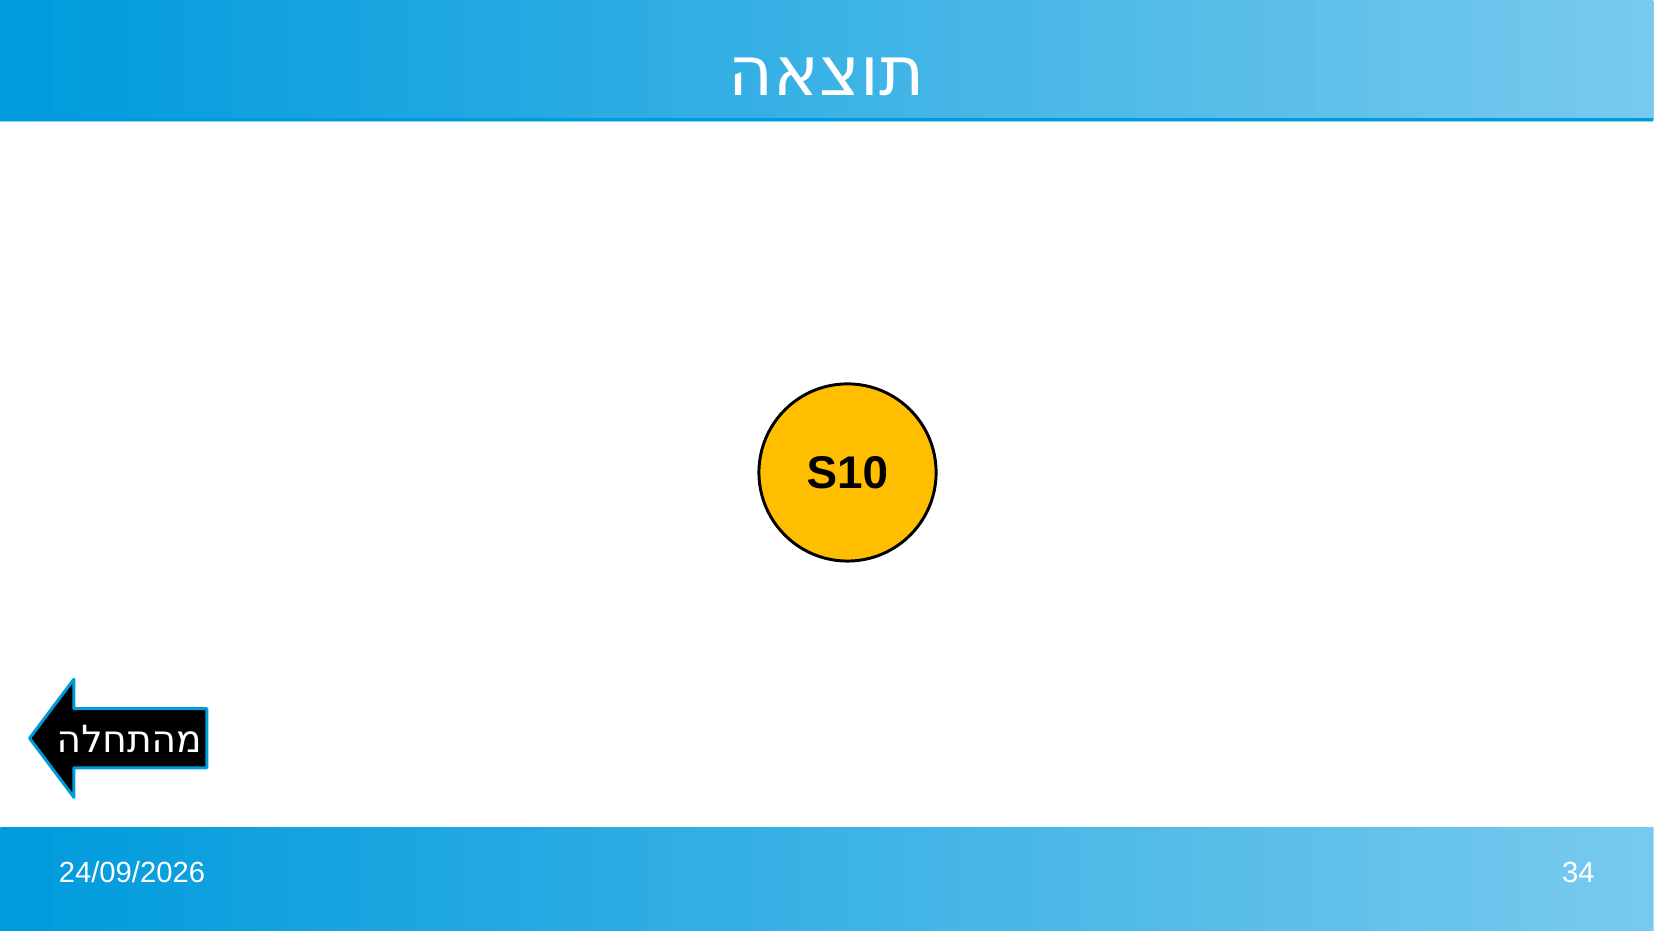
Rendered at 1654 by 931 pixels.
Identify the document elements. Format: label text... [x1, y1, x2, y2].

title תוצאה [59, 21, 1595, 116]
text_box מהתחלה [29, 679, 207, 798]
text_box S10 [758, 383, 937, 562]
